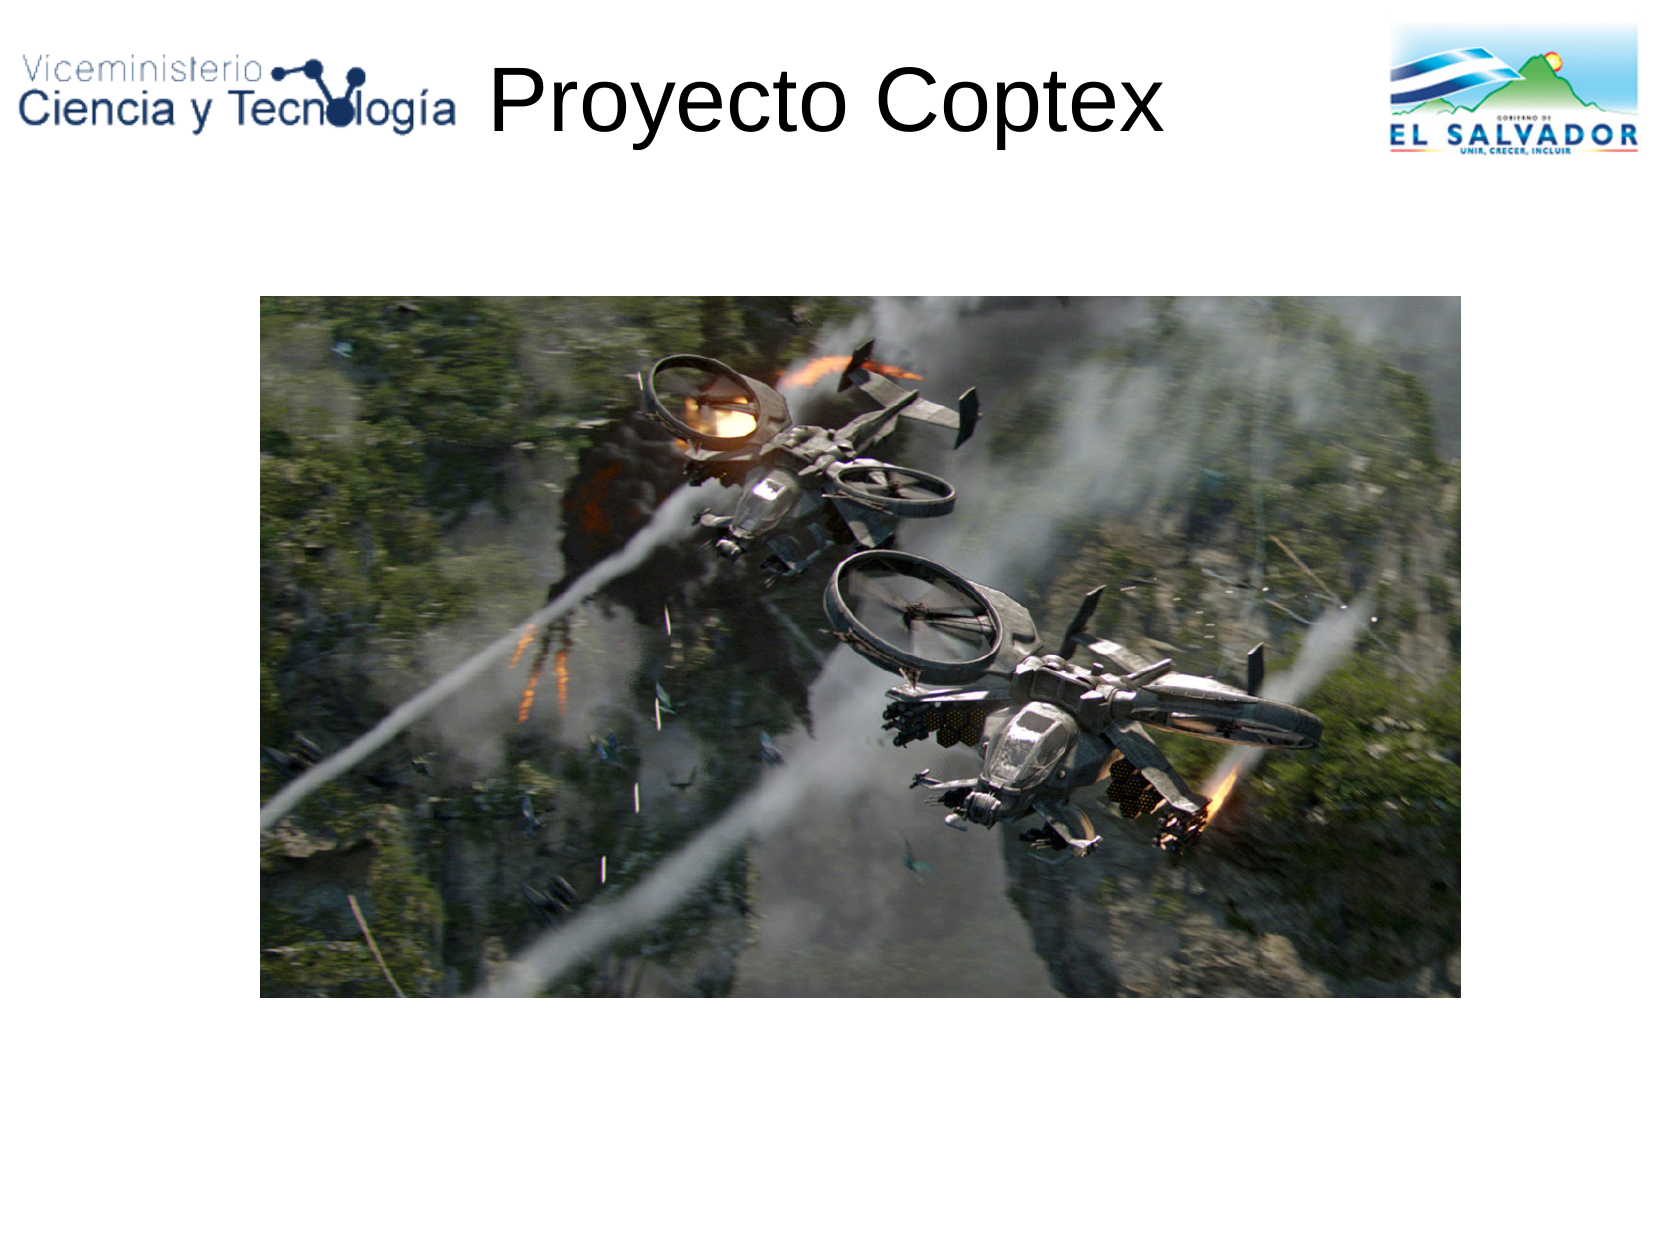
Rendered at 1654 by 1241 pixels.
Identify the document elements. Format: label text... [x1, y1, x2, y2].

title Proyecto Coptex [29, 48, 1624, 152]
picture [11, 17, 475, 162]
subtitle [30, 195, 1621, 1171]
picture [1388, 15, 1642, 160]
